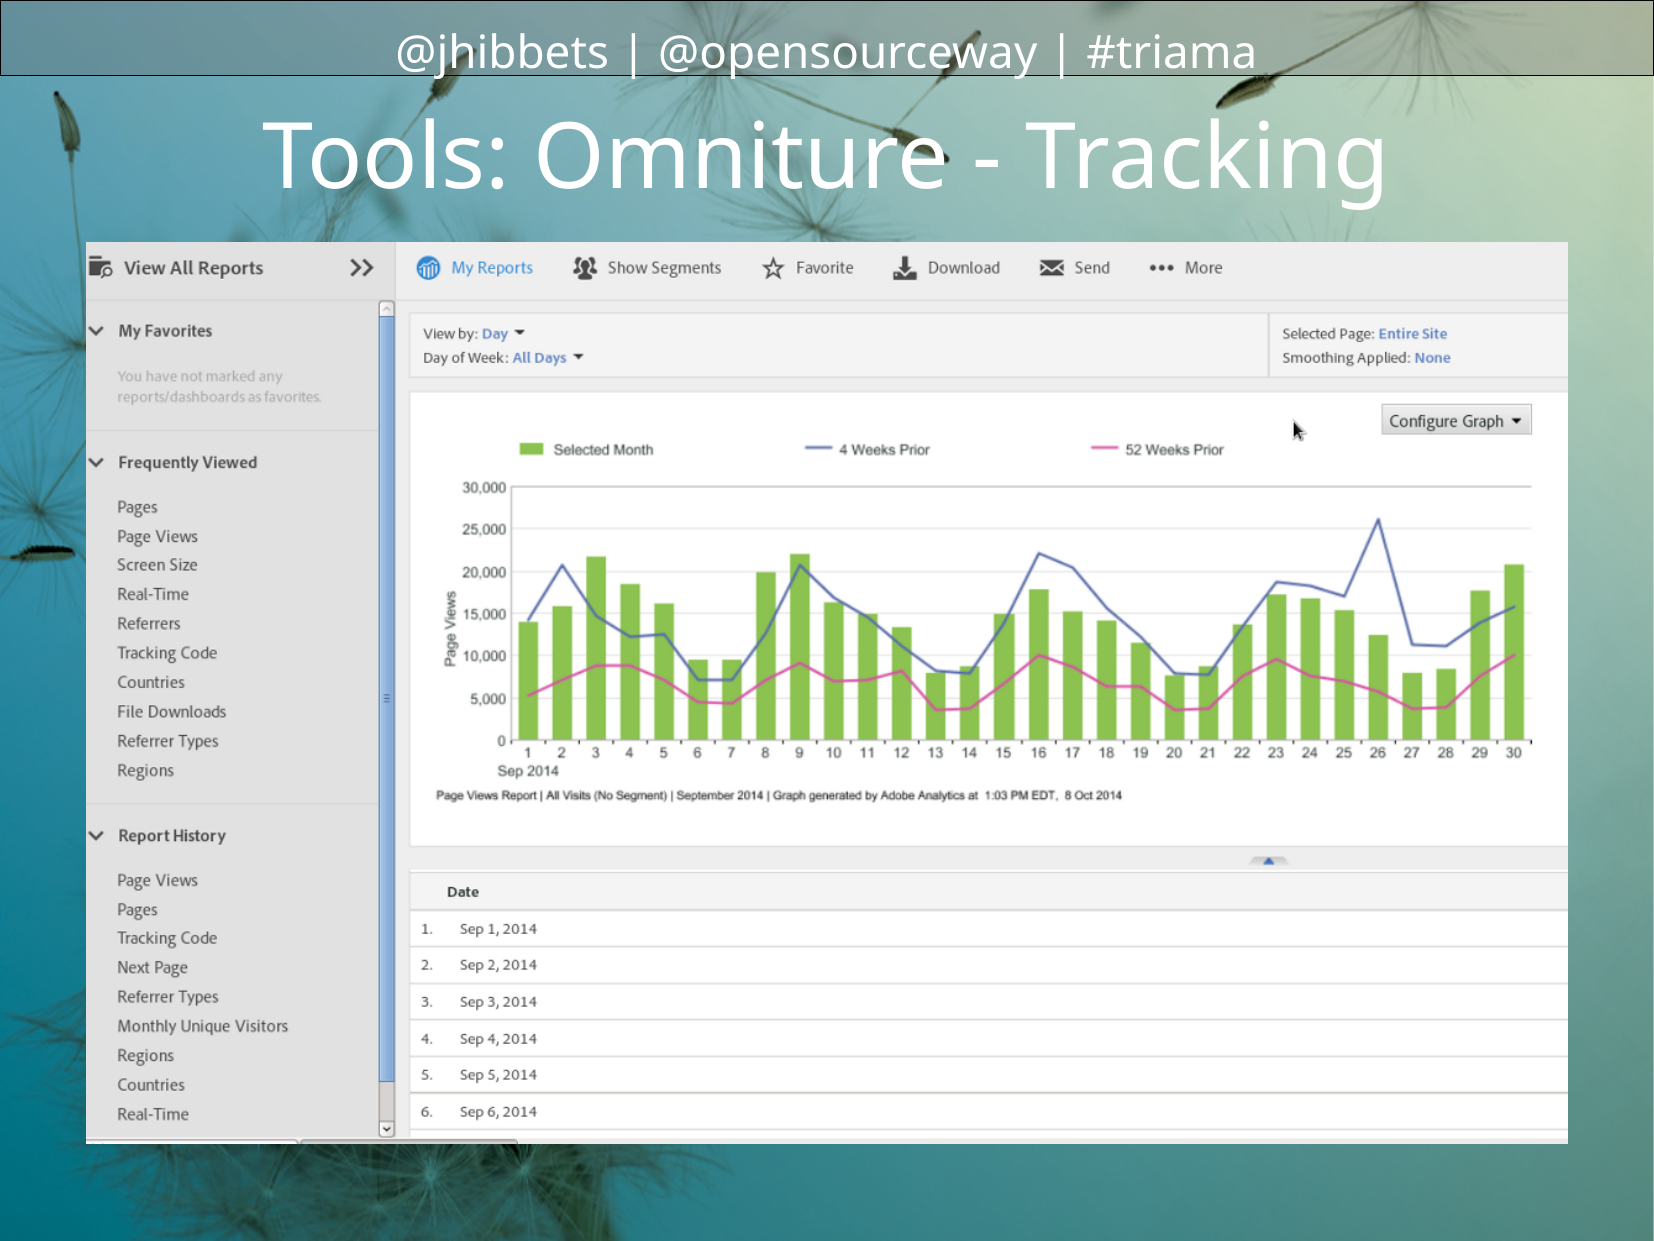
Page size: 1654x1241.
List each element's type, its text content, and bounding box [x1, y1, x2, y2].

title Tools: Omniture - Tracking [82, 49, 1571, 257]
picture [0, 76, 1654, 1241]
